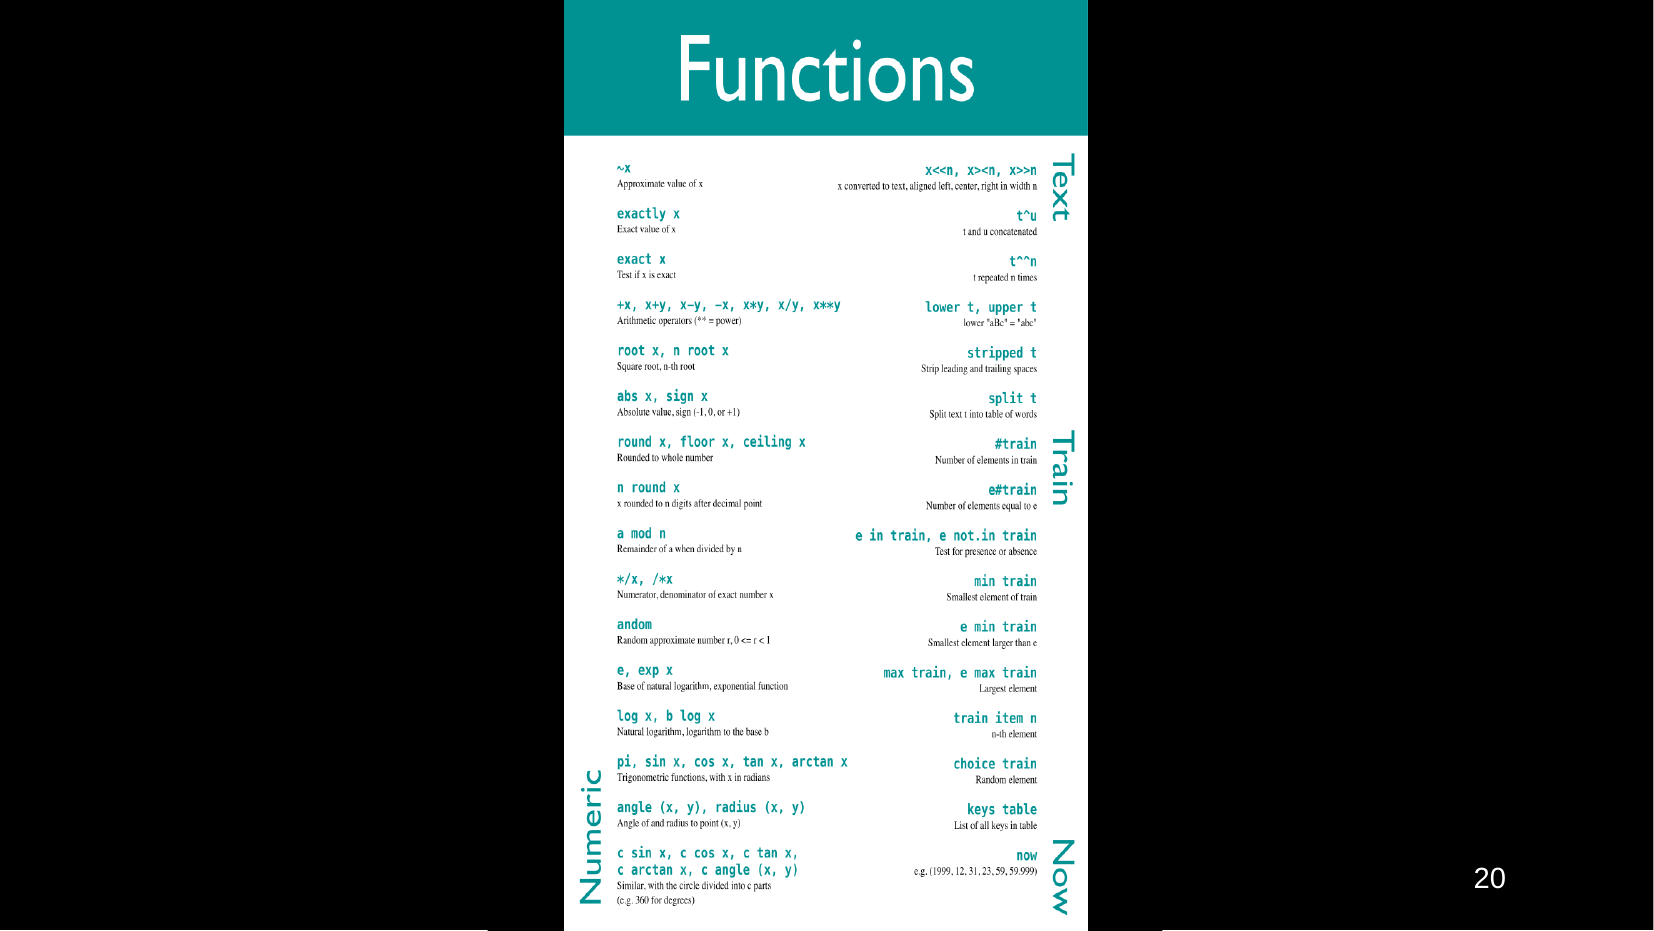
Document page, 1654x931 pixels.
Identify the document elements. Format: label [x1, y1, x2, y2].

picture [487, 0, 1163, 931]
